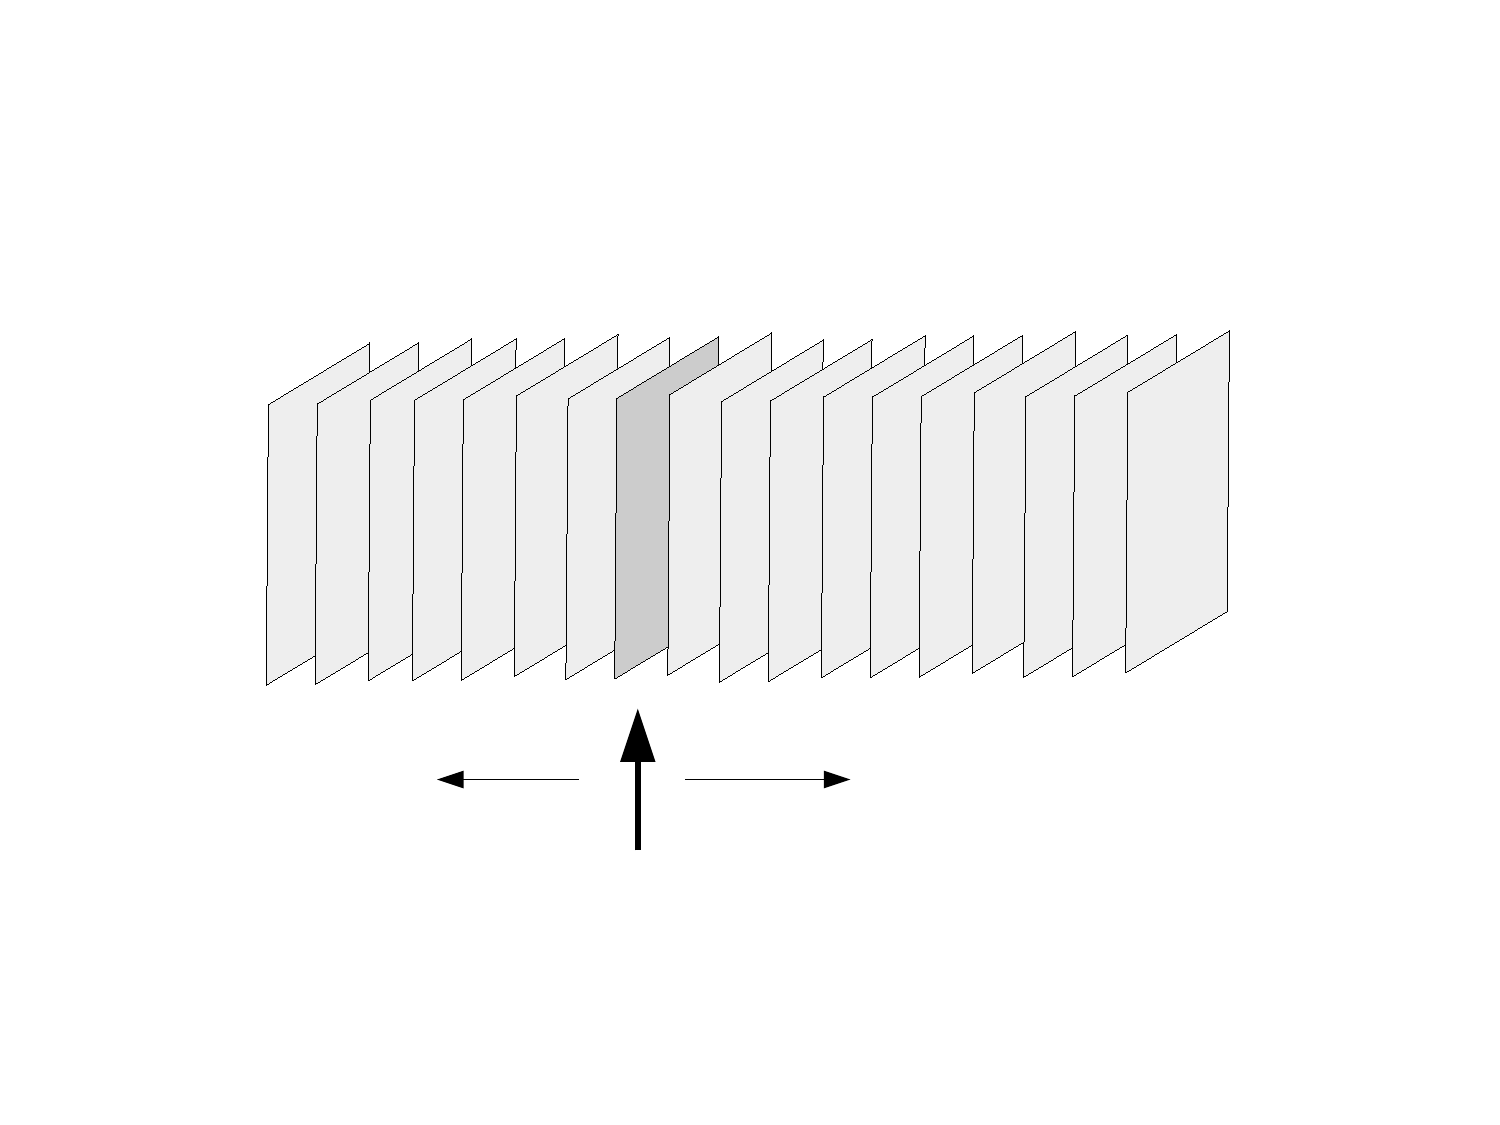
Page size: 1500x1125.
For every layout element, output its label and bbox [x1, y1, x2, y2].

text_box [266, 330, 1230, 686]
